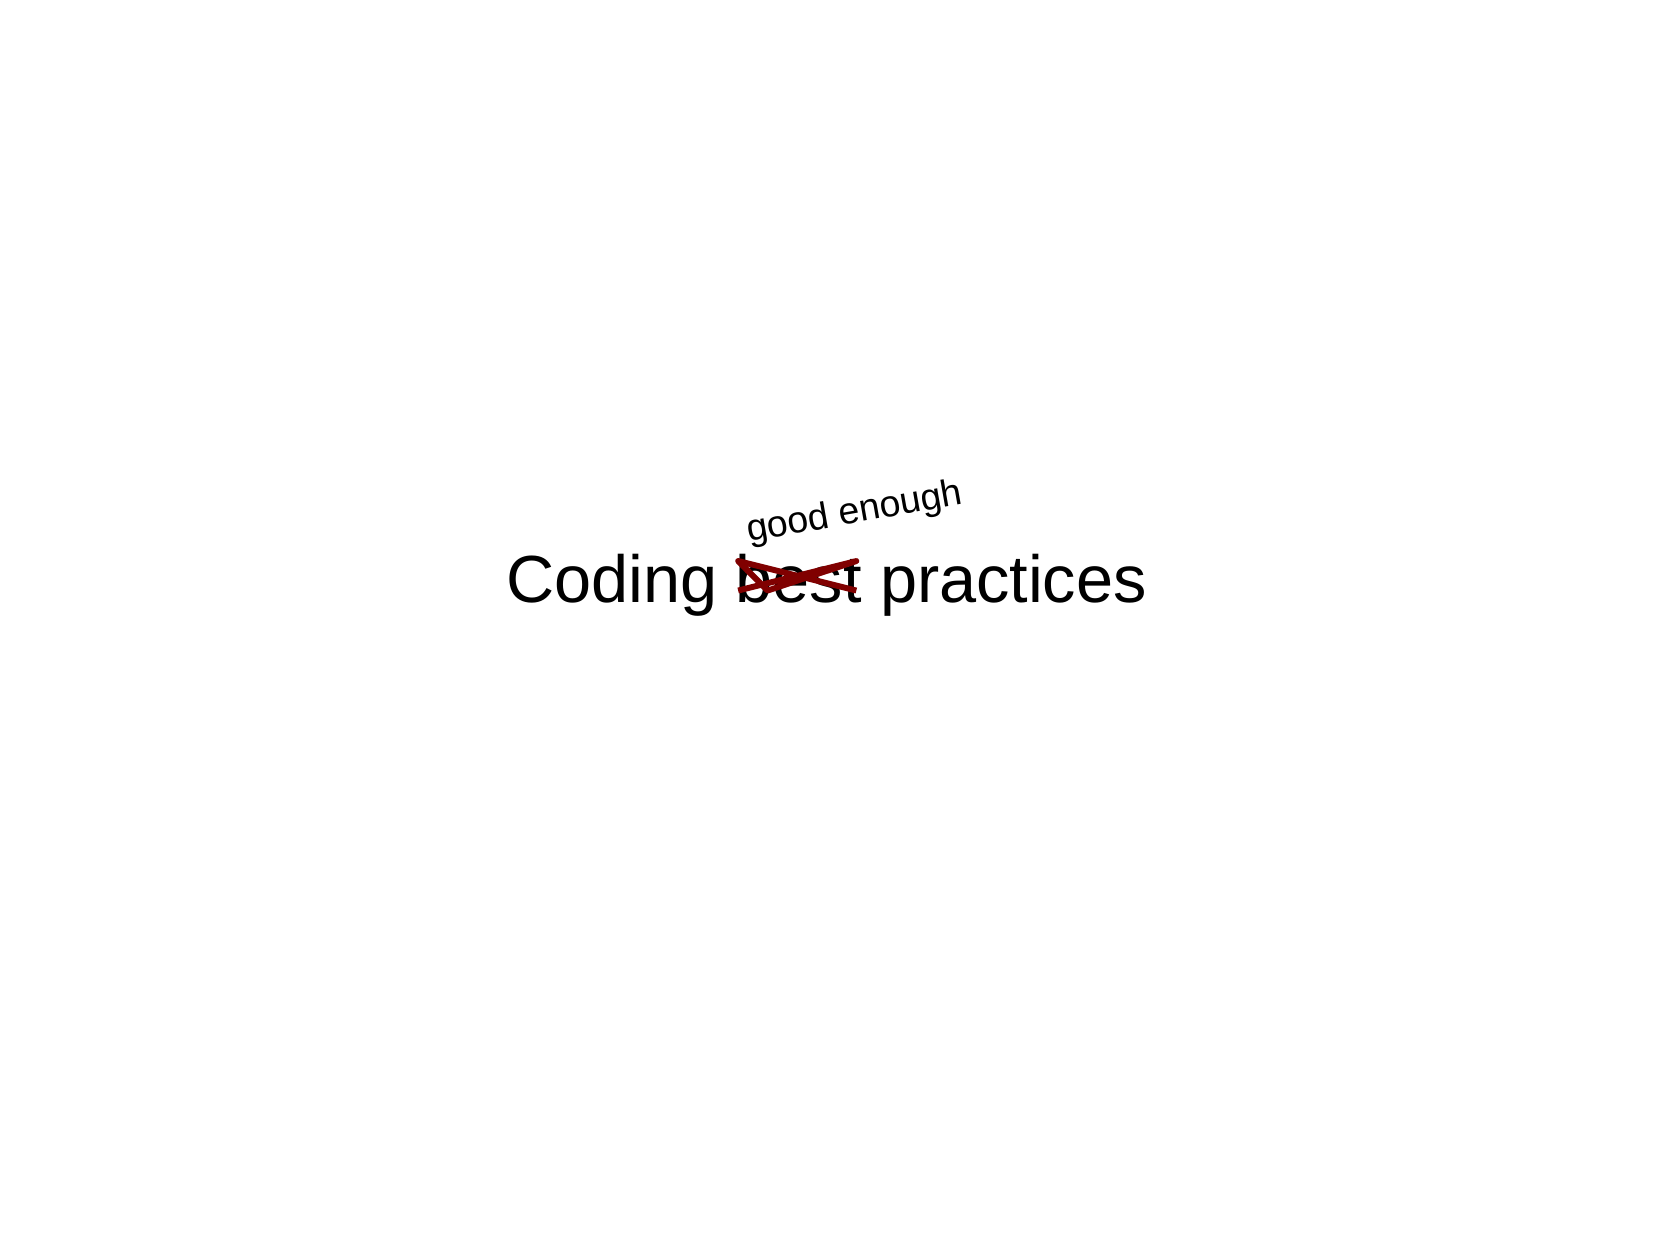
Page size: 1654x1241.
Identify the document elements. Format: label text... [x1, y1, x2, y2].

text_box good enough [723, 451, 1034, 680]
subtitle Coding best practices [82, 49, 1571, 1109]
